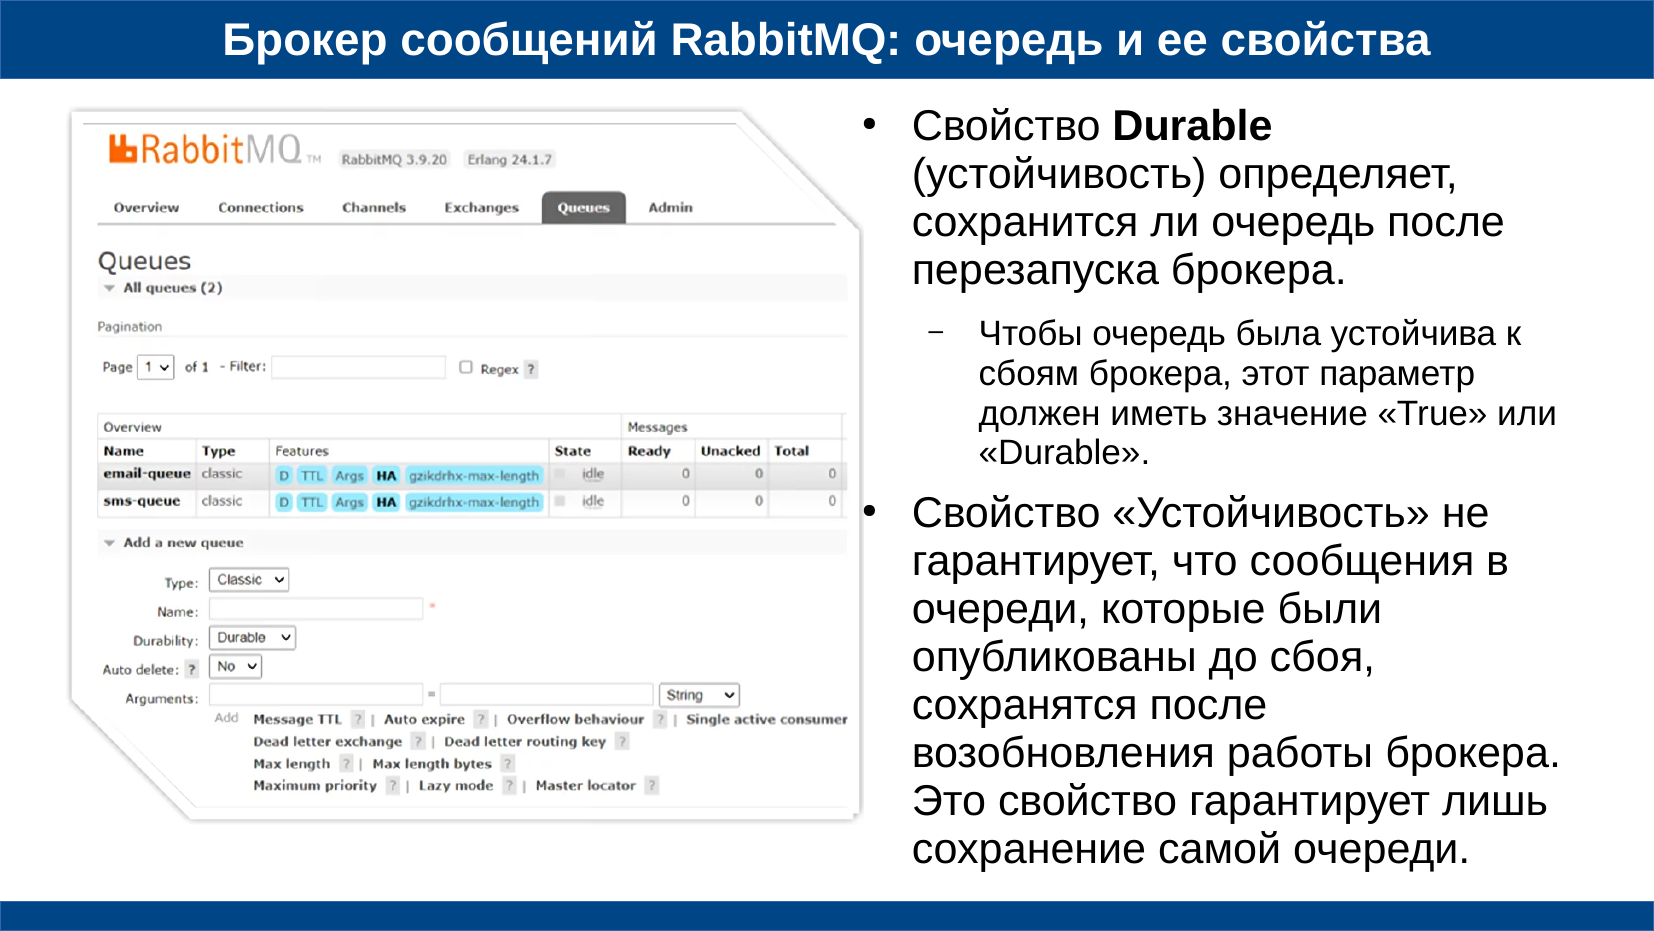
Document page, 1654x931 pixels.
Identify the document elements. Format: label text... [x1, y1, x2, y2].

picture [45, 101, 845, 826]
title Брокер сообщений RabbitMQ: очередь и ее свойства [0, 0, 1654, 79]
list Свойство Durable (устойчивость) определяет, сохранится ли очередь после перезапуска брокера. Чтобы очередь была устойчива к сбоям брокера, этот параметр должен иметь значение «True» или «Durable». Свойство «Устойчивость» не гарантирует, что сообщения в очереди, которые были опубликованы до сбоя, сохранятся после возобновления работы брокера. Это свойство гарантирует лишь сохранение самой очереди. [845, 101, 1572, 886]
